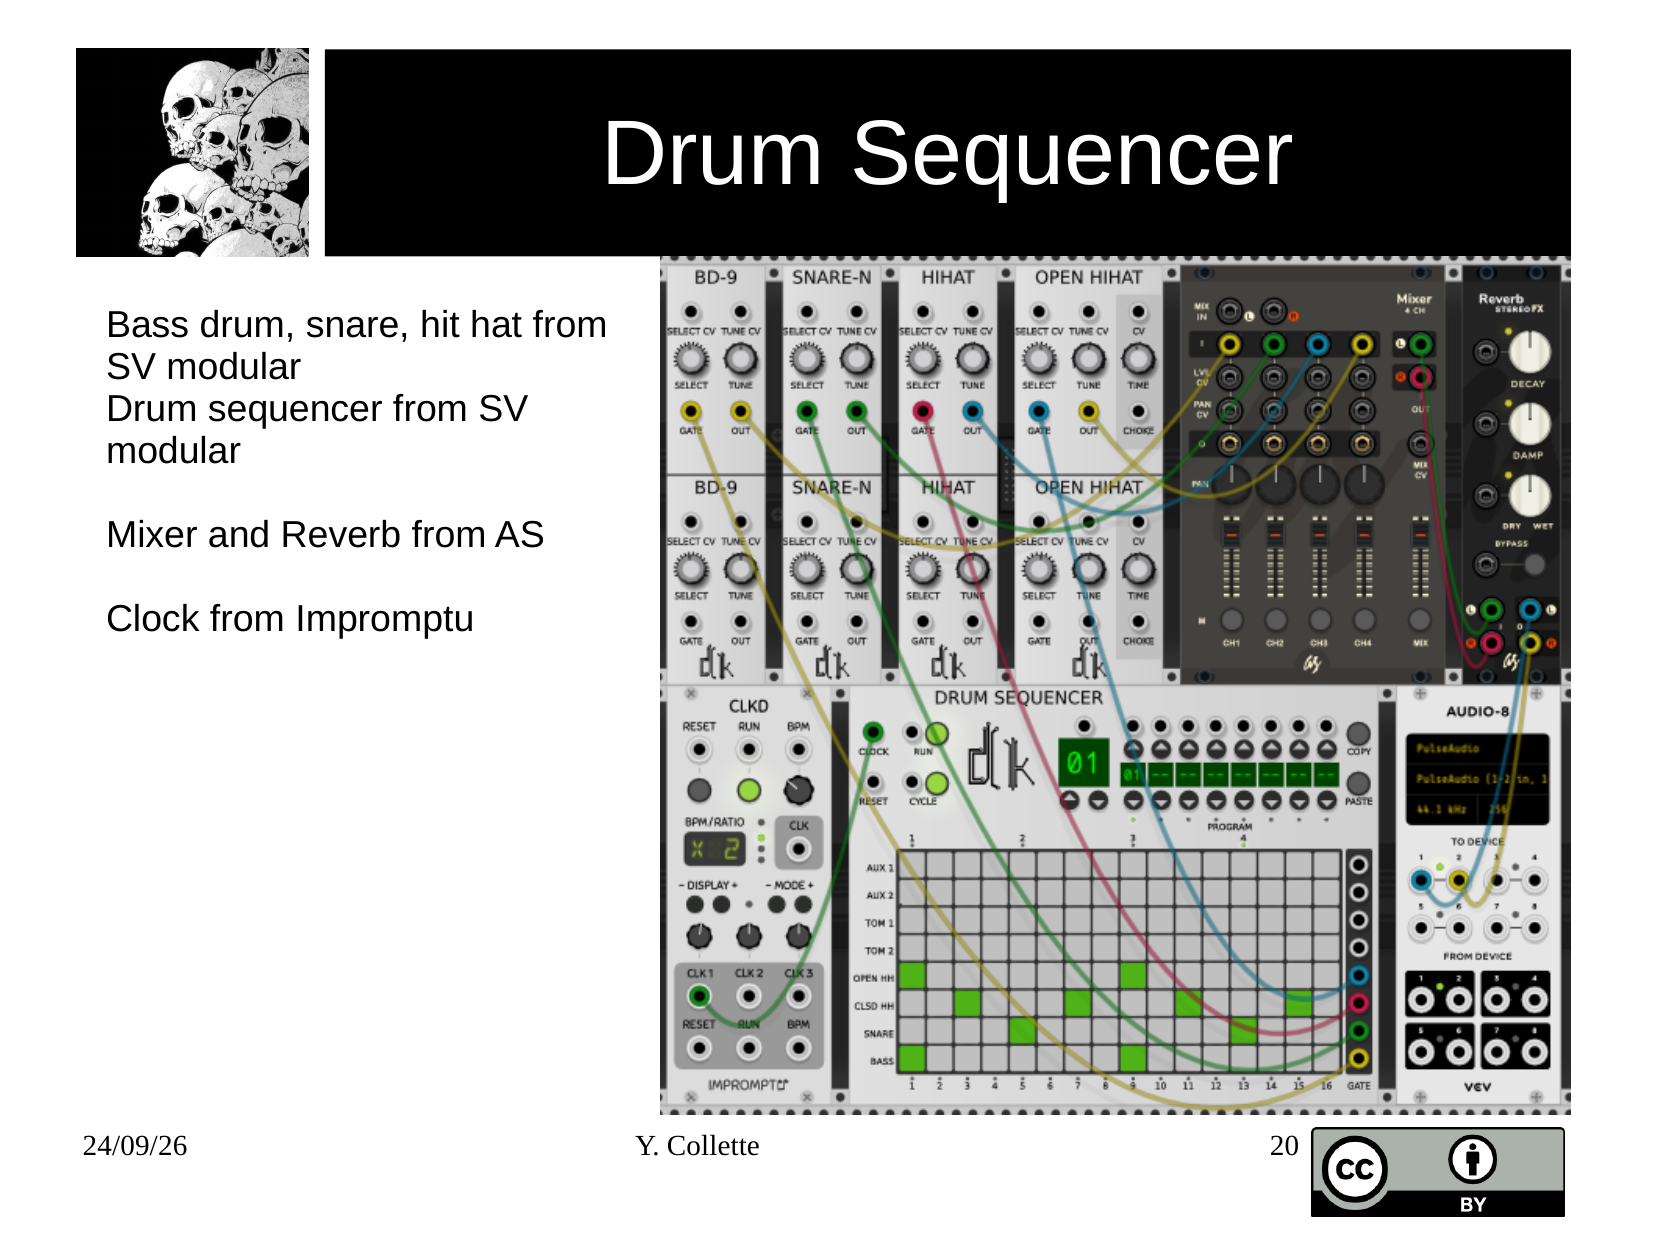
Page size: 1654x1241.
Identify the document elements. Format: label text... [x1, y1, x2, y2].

text_box Bass drum, snare, hit hat from SV modular Drum sequencer from SV modular Mixer and Reverb from AS Clock from Impromptu [91, 295, 638, 647]
picture [1311, 1127, 1565, 1217]
picture [76, 48, 309, 257]
picture [660, 256, 1571, 1115]
title Drum Sequencer [324, 49, 1571, 257]
